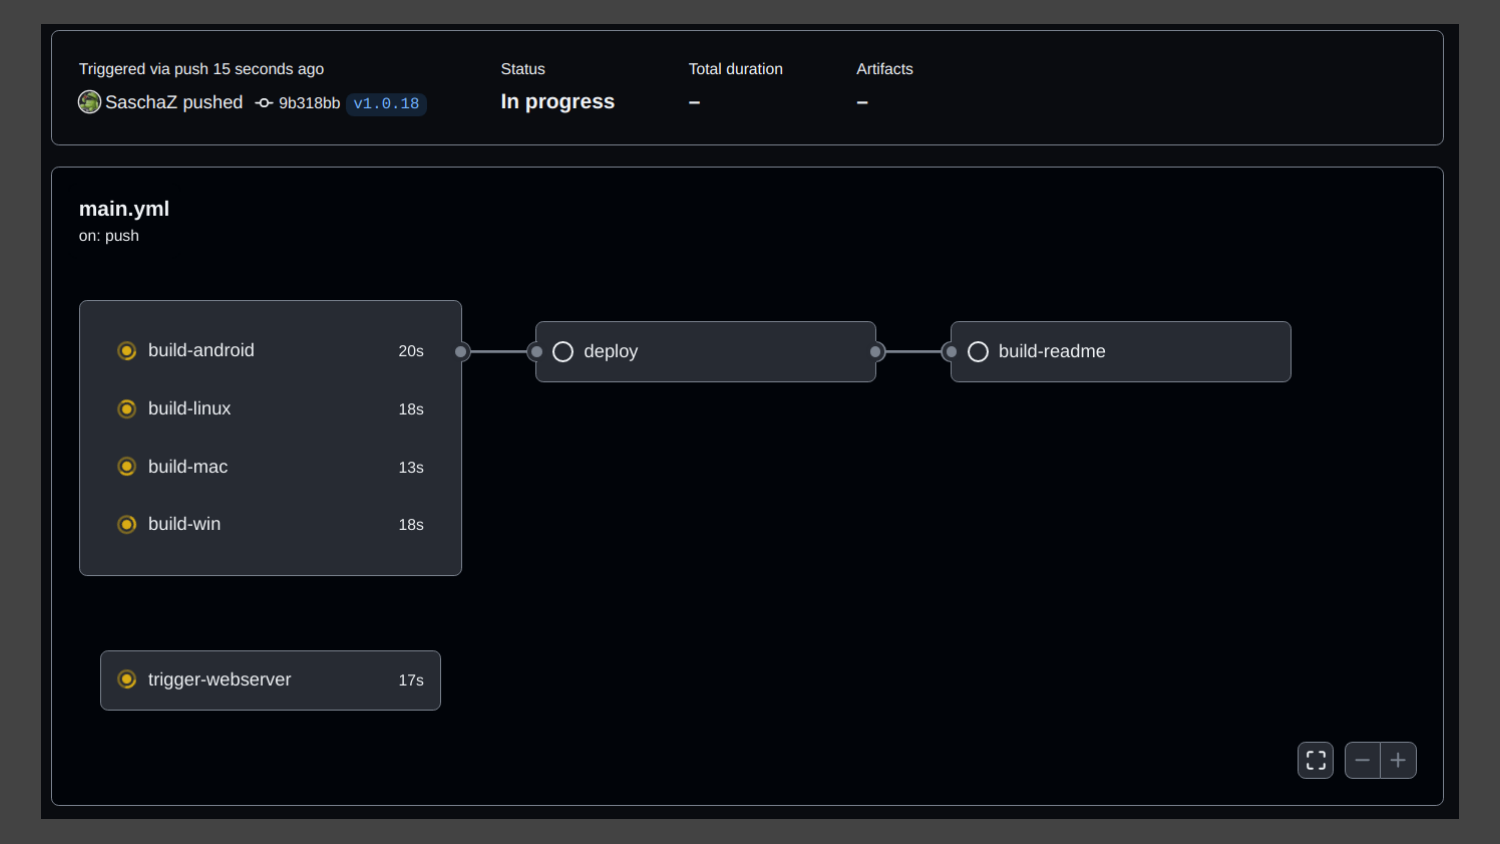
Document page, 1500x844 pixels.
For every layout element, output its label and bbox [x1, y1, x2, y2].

picture [41, 24, 1459, 819]
